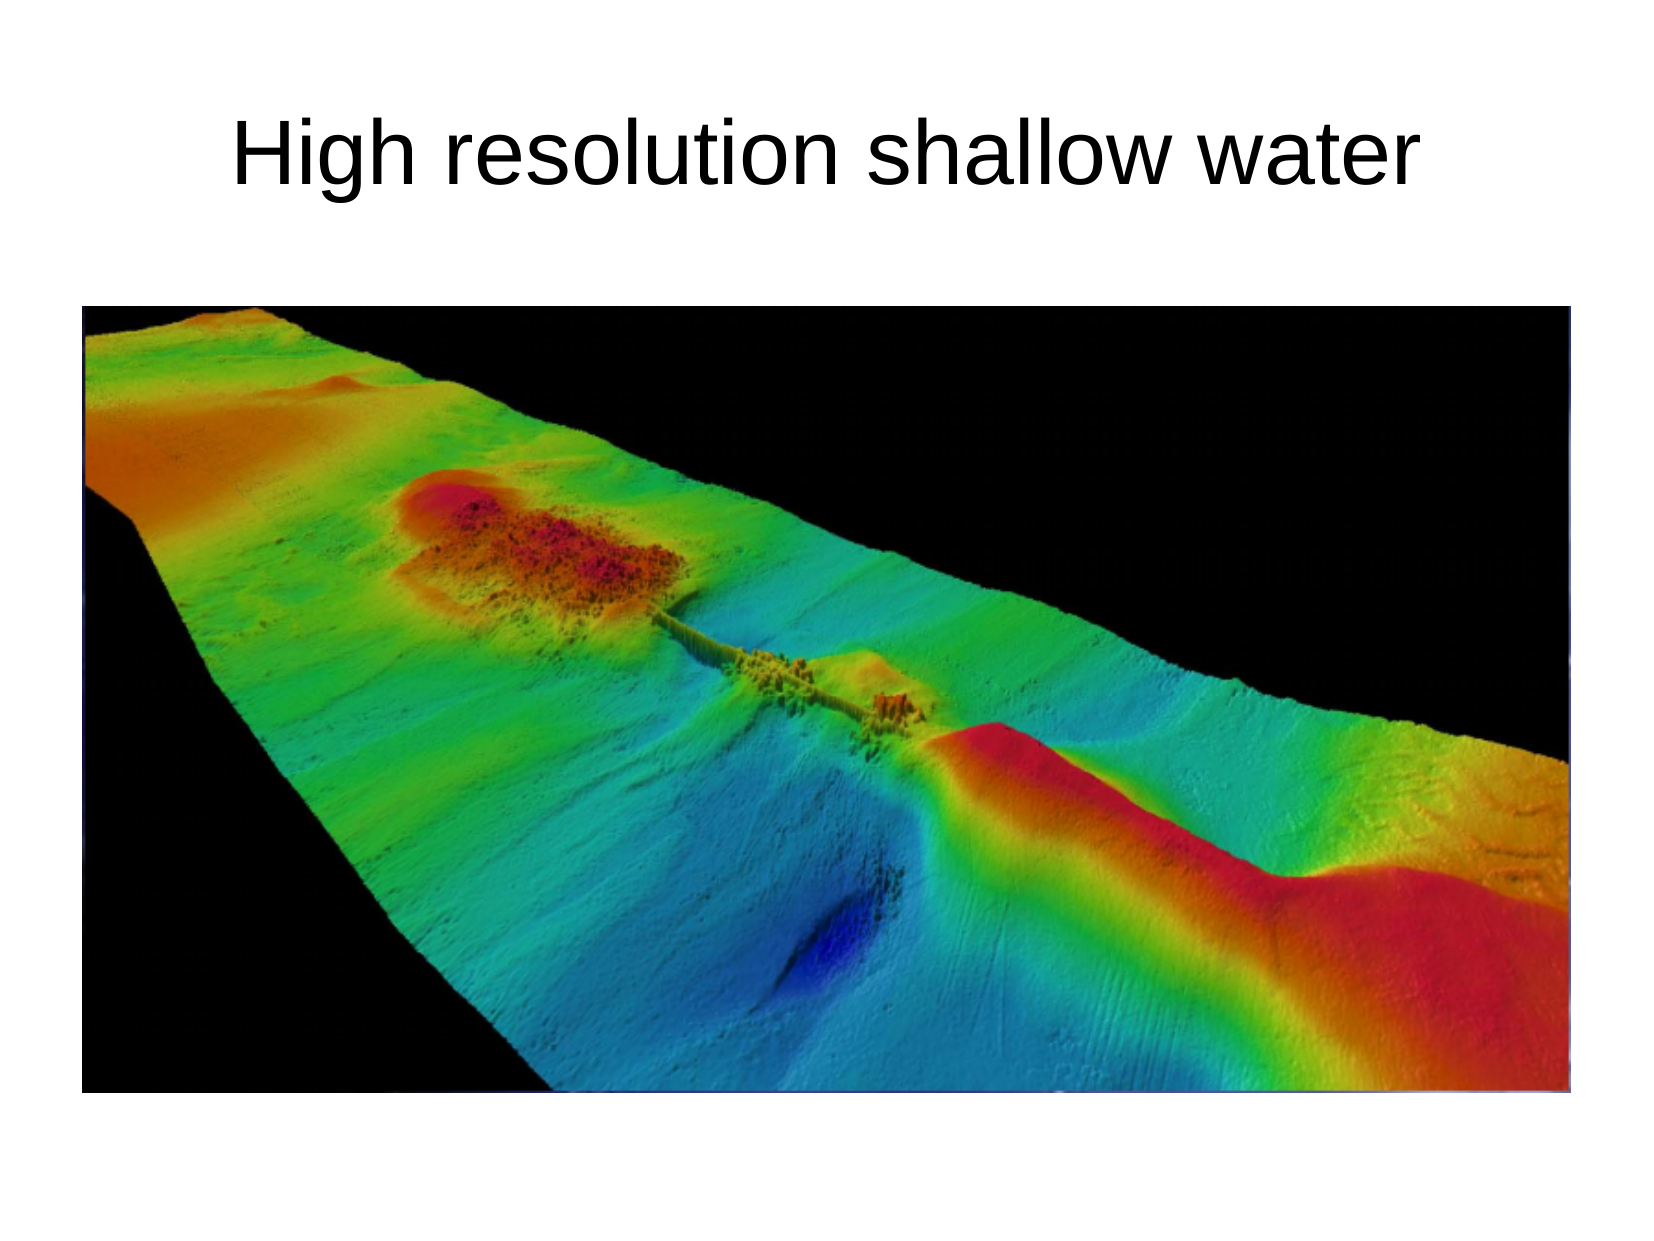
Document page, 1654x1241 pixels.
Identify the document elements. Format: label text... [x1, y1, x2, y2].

title High resolution shallow water [82, 49, 1571, 257]
picture [82, 306, 1571, 1093]
